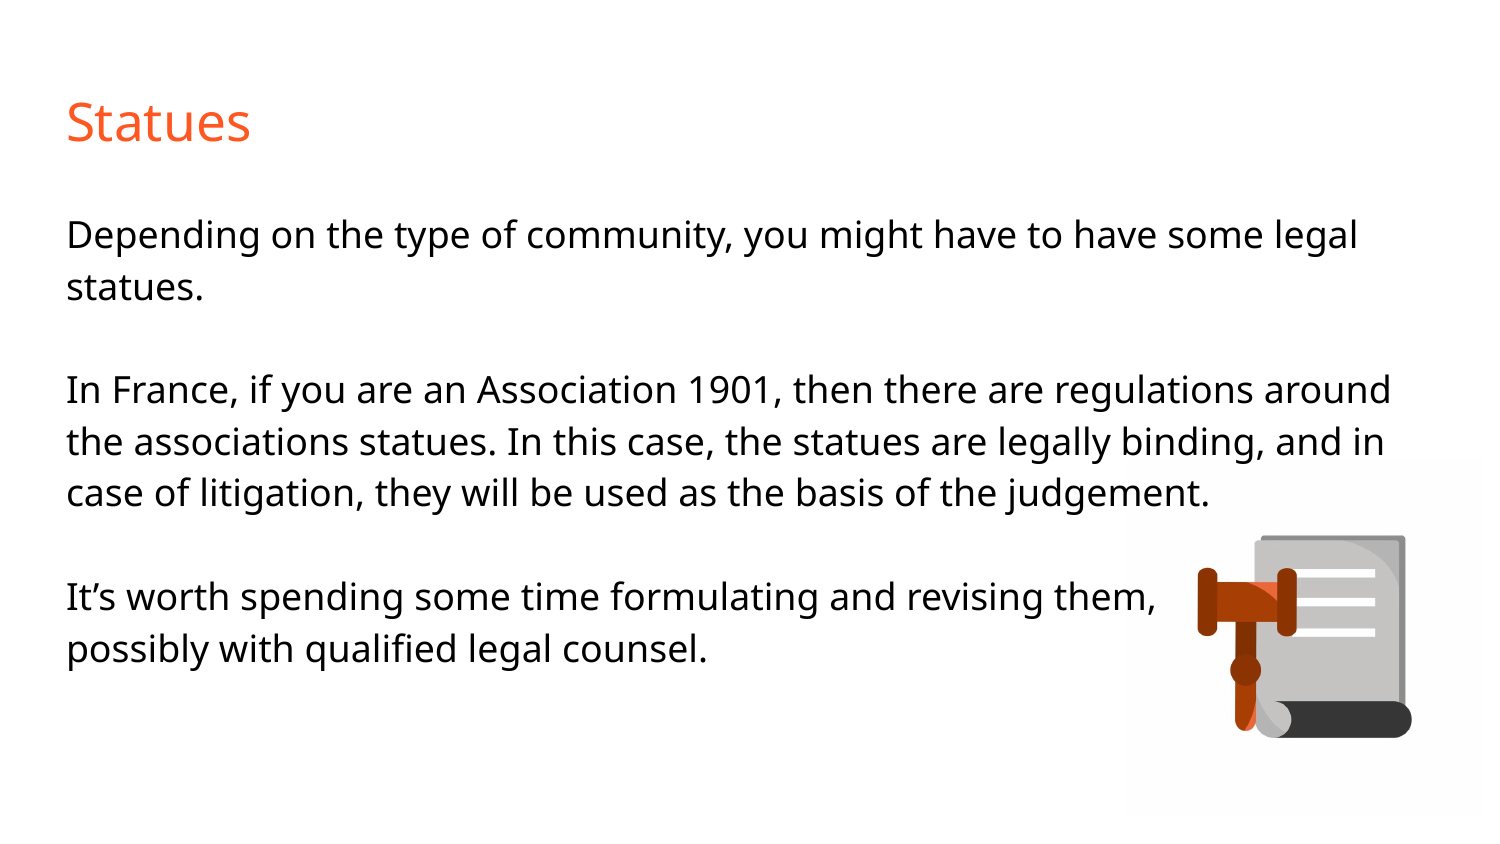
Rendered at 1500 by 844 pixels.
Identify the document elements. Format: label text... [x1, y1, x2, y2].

list Depending on the type of community, you might have to have some legal statues. In France, if you are an Association 1901, then there are regulations around the associations statues. In this case, the statues are legally binding, and in case of litigation, they will be used as the basis of the judgement. It’s worth spending some time formulating and revising them, possibly with qualified legal counsel. [51, 189, 1449, 750]
picture [1126, 458, 1483, 815]
title Statues [51, 72, 1449, 167]
